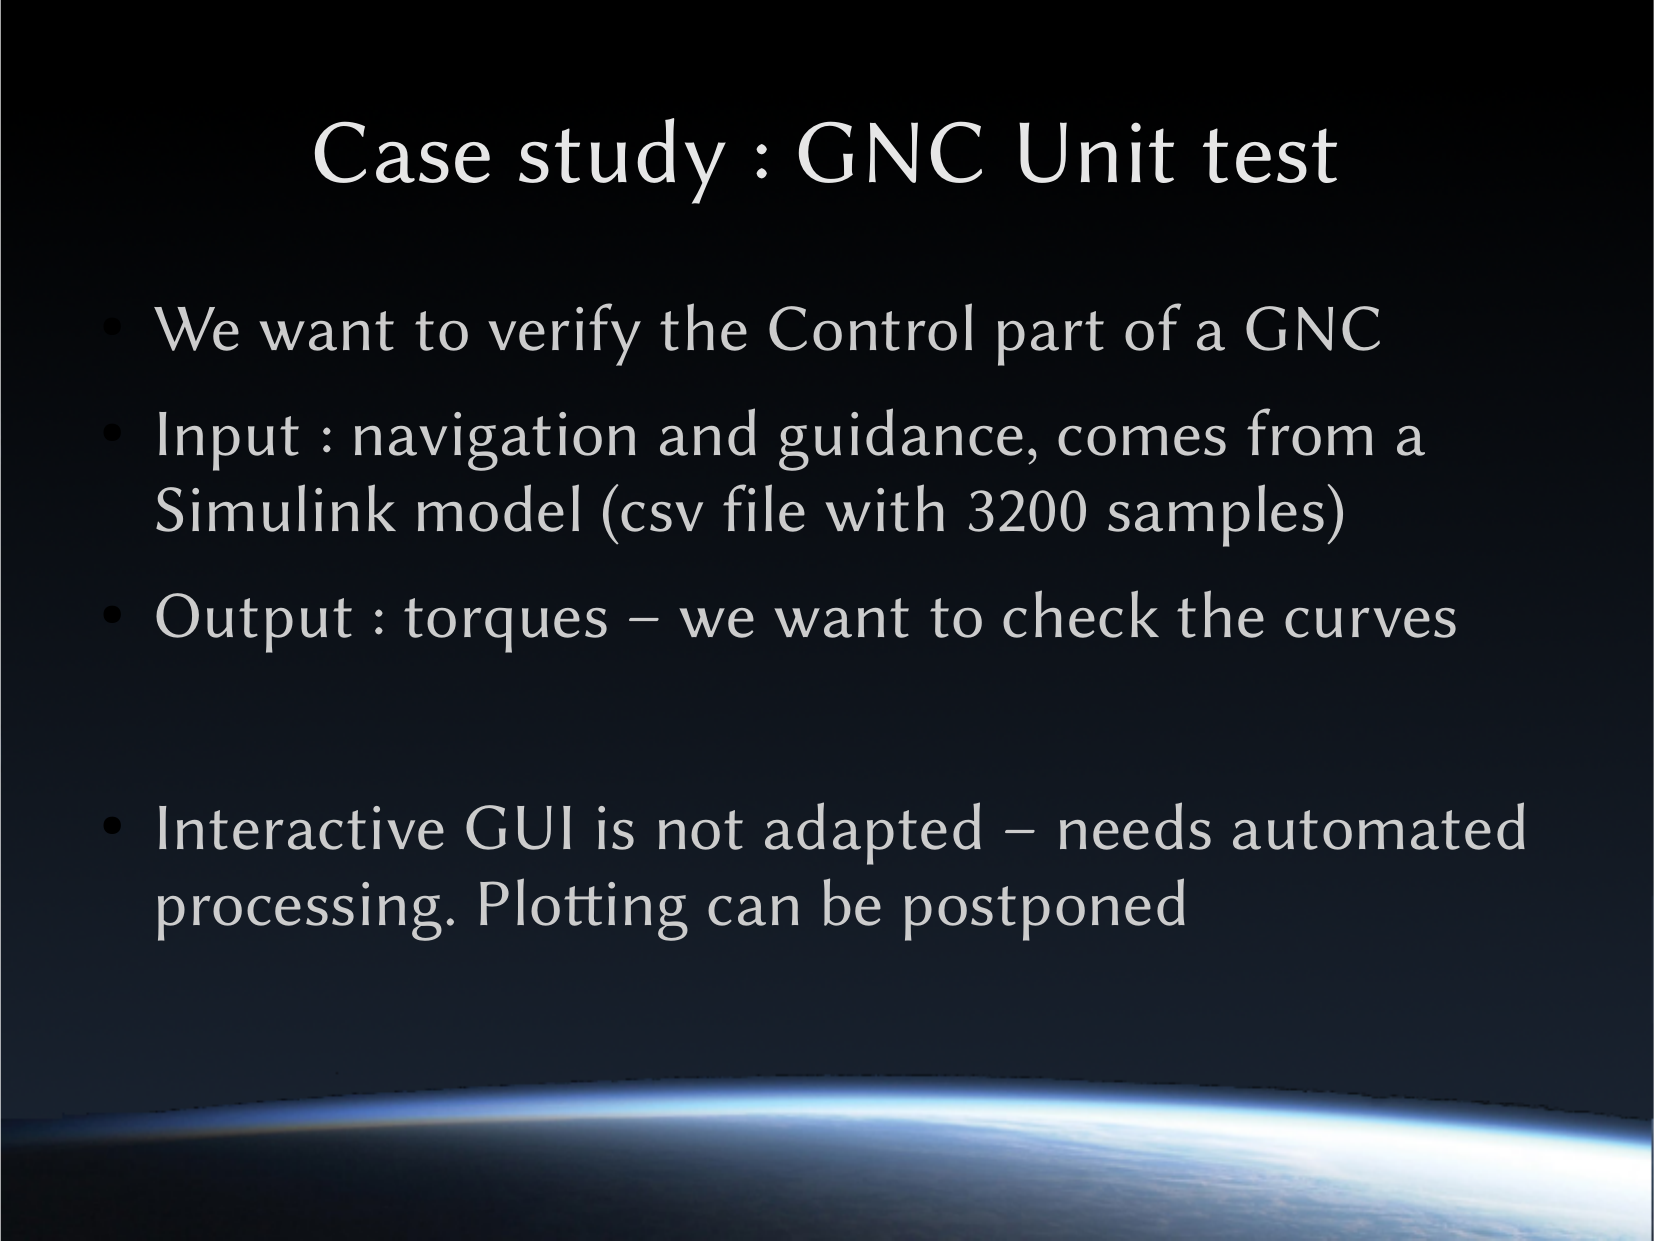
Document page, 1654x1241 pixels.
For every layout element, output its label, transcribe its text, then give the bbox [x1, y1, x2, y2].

list We want to verify the Control part of a GNC Input : navigation and guidance, comes from a Simulink model (csv file with 3200 samples) Output : torques – we want to check the curves Interactive GUI is not adapted – needs automated processing. Plotting can be postponed [82, 290, 1538, 1010]
title Case study : GNC Unit test [82, 49, 1571, 257]
picture [0, 0, 1654, 1241]
